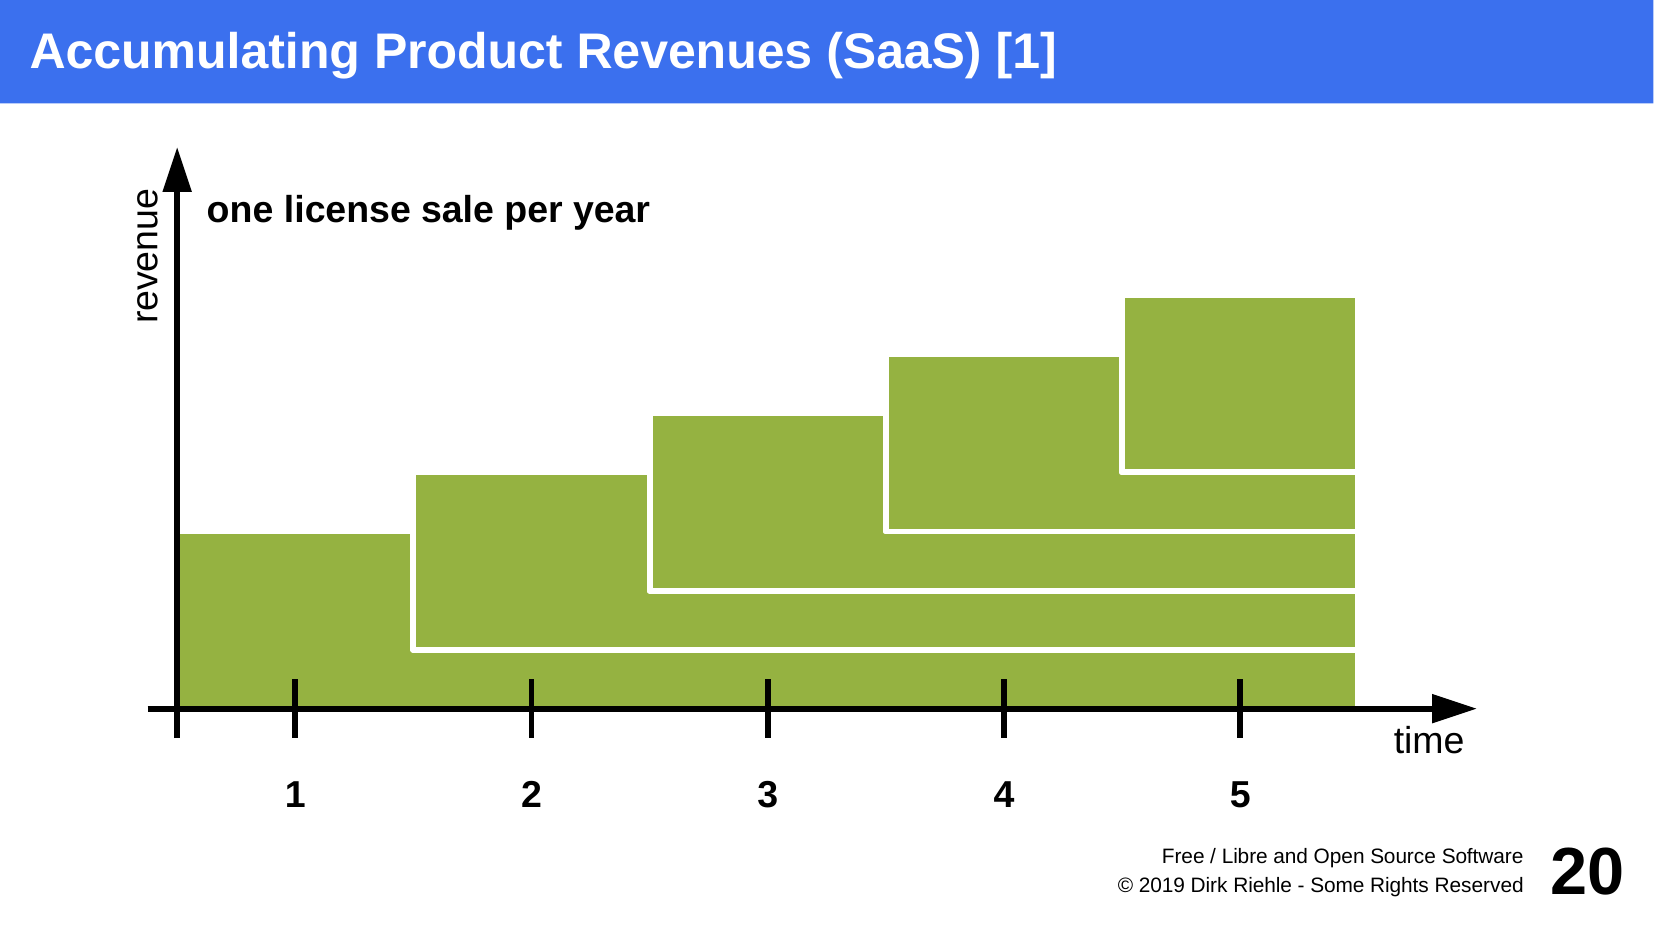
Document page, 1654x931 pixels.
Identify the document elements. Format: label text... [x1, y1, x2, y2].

title Accumulating Product Revenues (SaaS) [1] [0, 0, 1654, 104]
text_box 3 [708, 708, 827, 827]
text_box 1 [236, 708, 355, 827]
text_box 2 [472, 708, 591, 827]
text_box [180, 295, 1359, 706]
text_box 4 [944, 708, 1063, 827]
text_box revenue [88, 177, 177, 384]
text_box 5 [1181, 708, 1300, 827]
text_box time [1358, 707, 1477, 826]
text_box one license sale per year [177, 177, 1477, 414]
